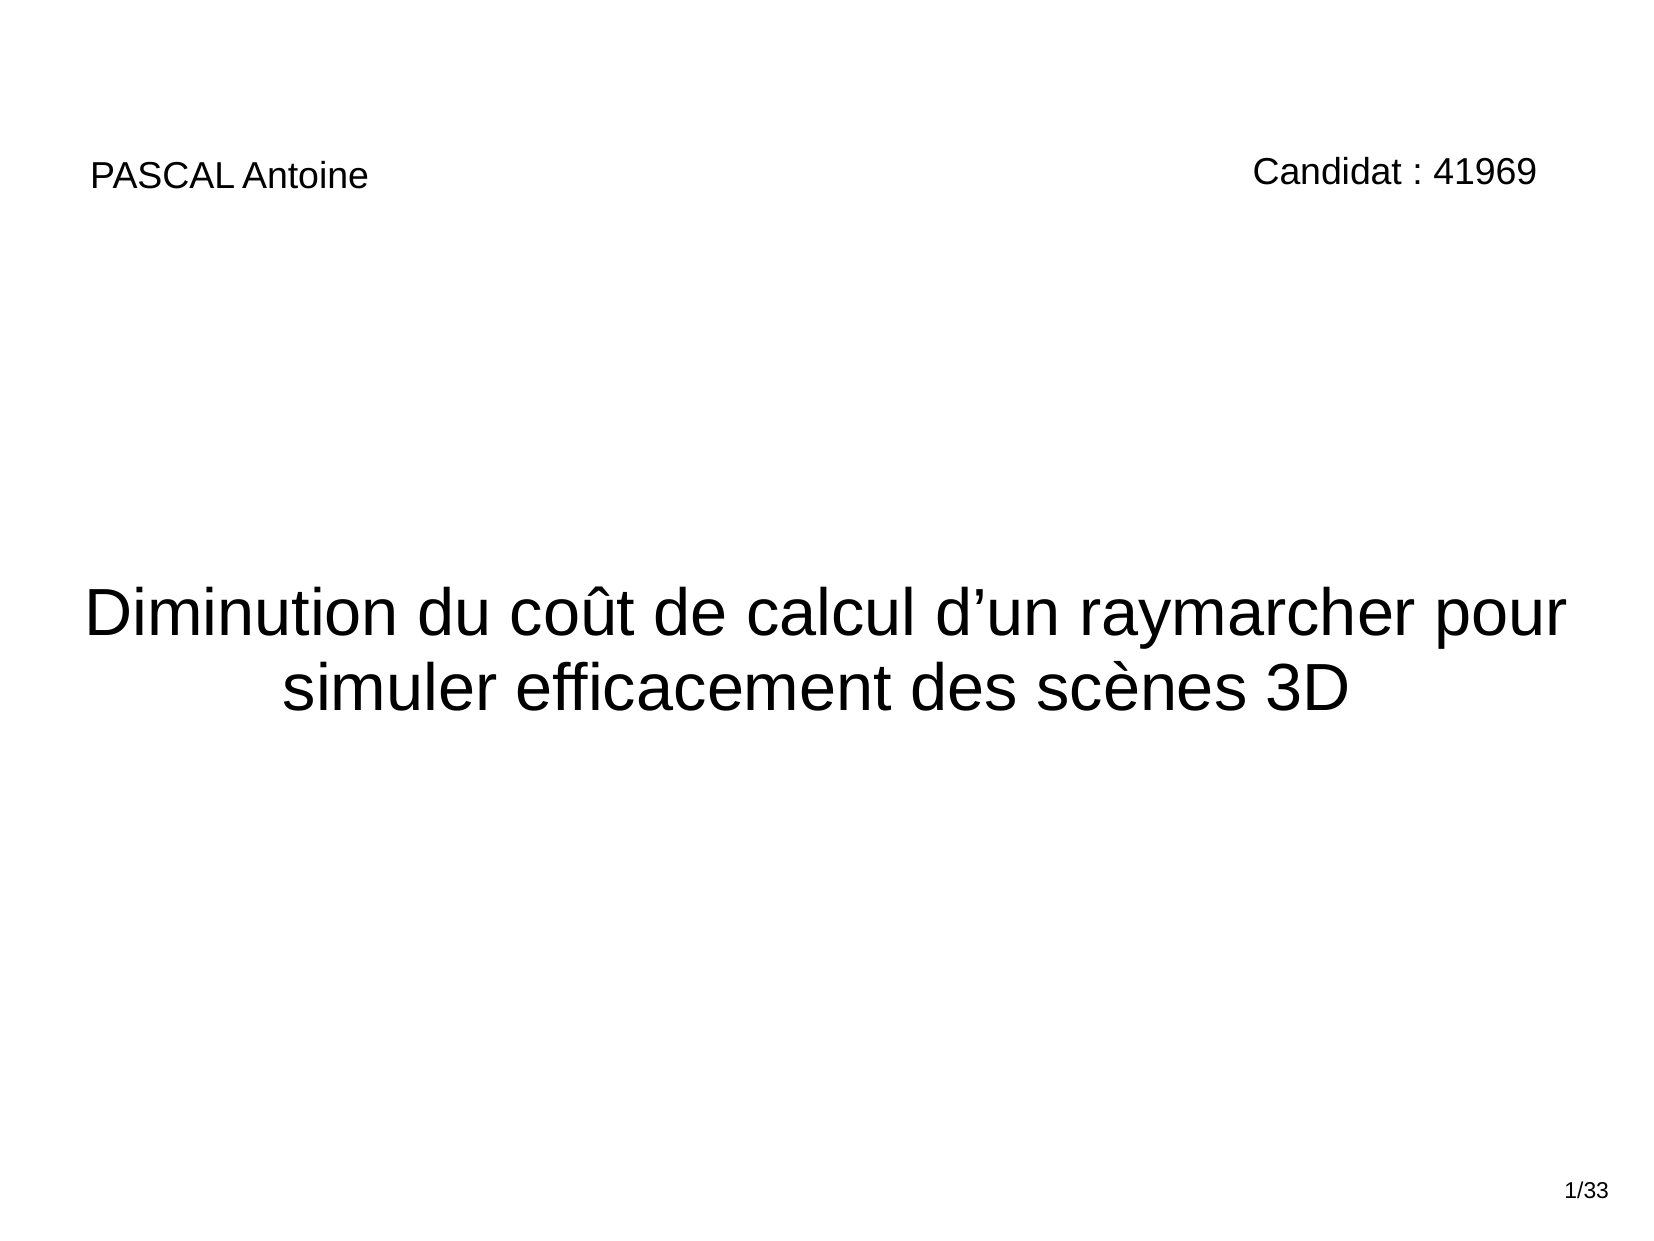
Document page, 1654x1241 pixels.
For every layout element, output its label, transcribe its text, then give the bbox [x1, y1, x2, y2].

text_box 1/33 [1549, 1170, 1625, 1211]
text_box Candidat : 41969 [1237, 143, 1590, 201]
text_box PASCAL Antoine [75, 147, 384, 205]
subtitle Diminution du coût de calcul d’un raymarcher pour simuler efficacement des scènes 3D [82, 290, 1571, 1010]
